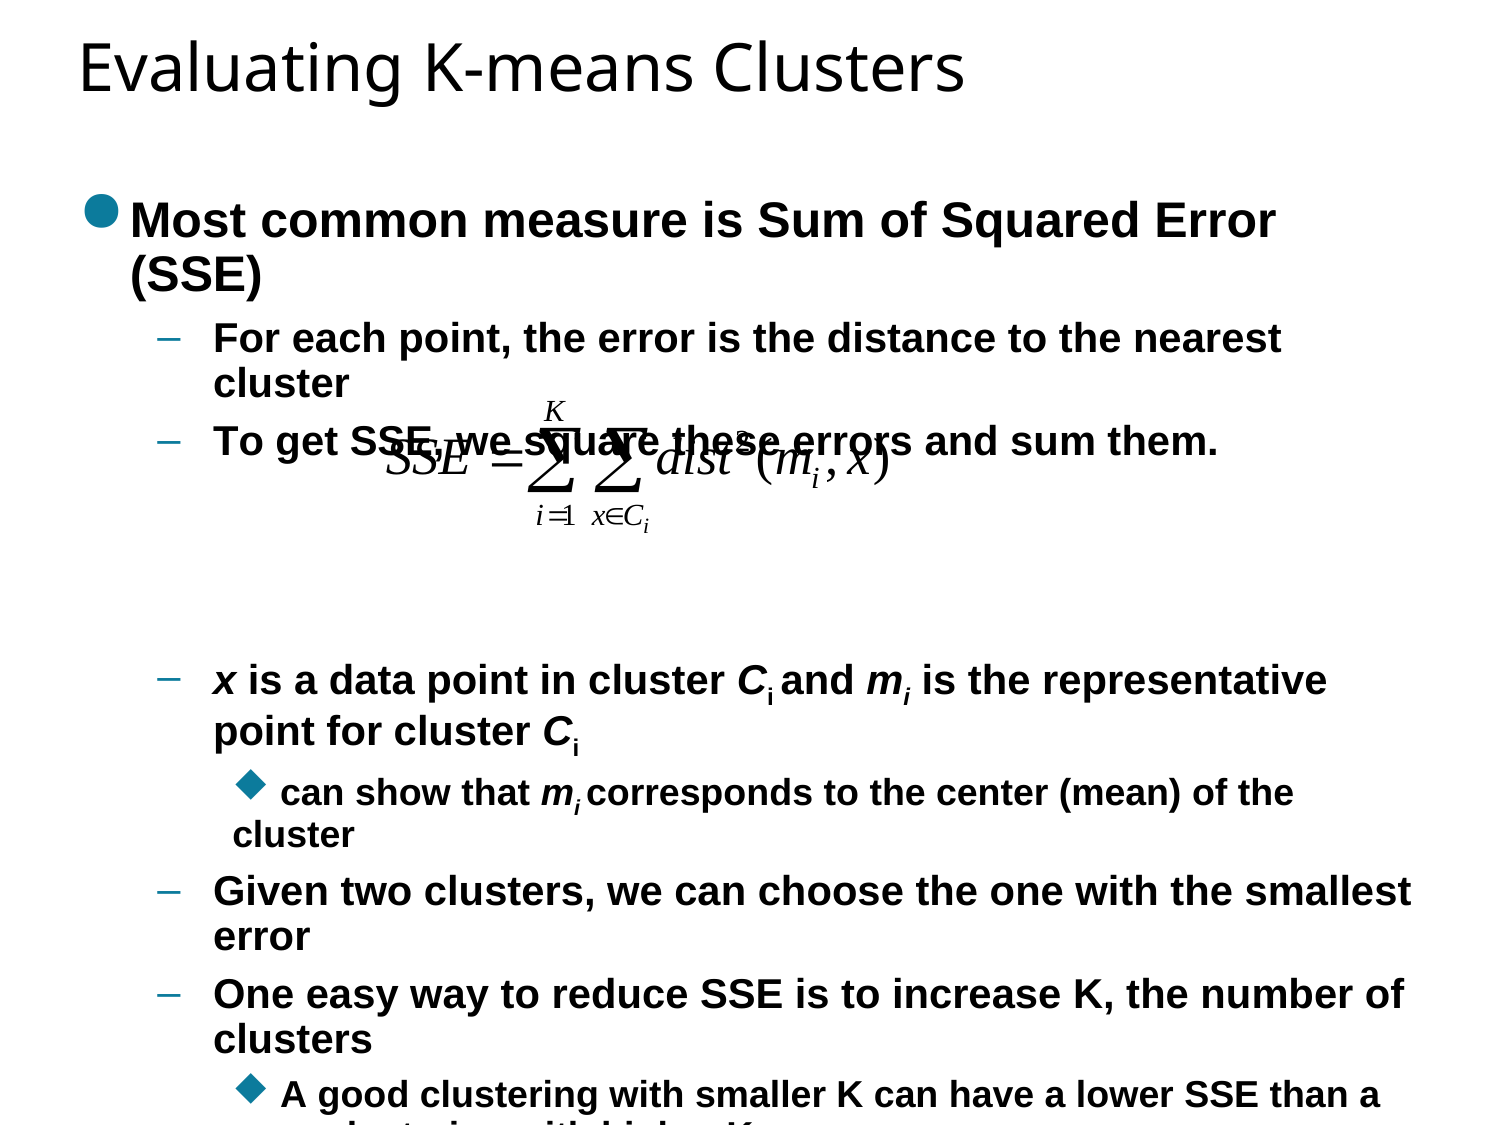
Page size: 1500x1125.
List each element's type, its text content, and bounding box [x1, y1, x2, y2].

text_box Evaluating K-means Clusters [62, 24, 1421, 113]
text_box Most common measure is Sum of Squared Error (SSE) For each point, the error is the distance to the nearest cluster To get SSE, we square these errors and sum them. x is a data point in cluster Ci and mi is the representative point for cluster Ci can show that mi corresponds to the center (mean) of the cluster Given two clusters, we can choose the one with the smallest error One easy way to reduce SSE is to increase K, the number of clusters A good clustering with smaller K can have a lower SSE than a poor clustering with higher K [67, 187, 1433, 1038]
chart [377, 387, 898, 546]
